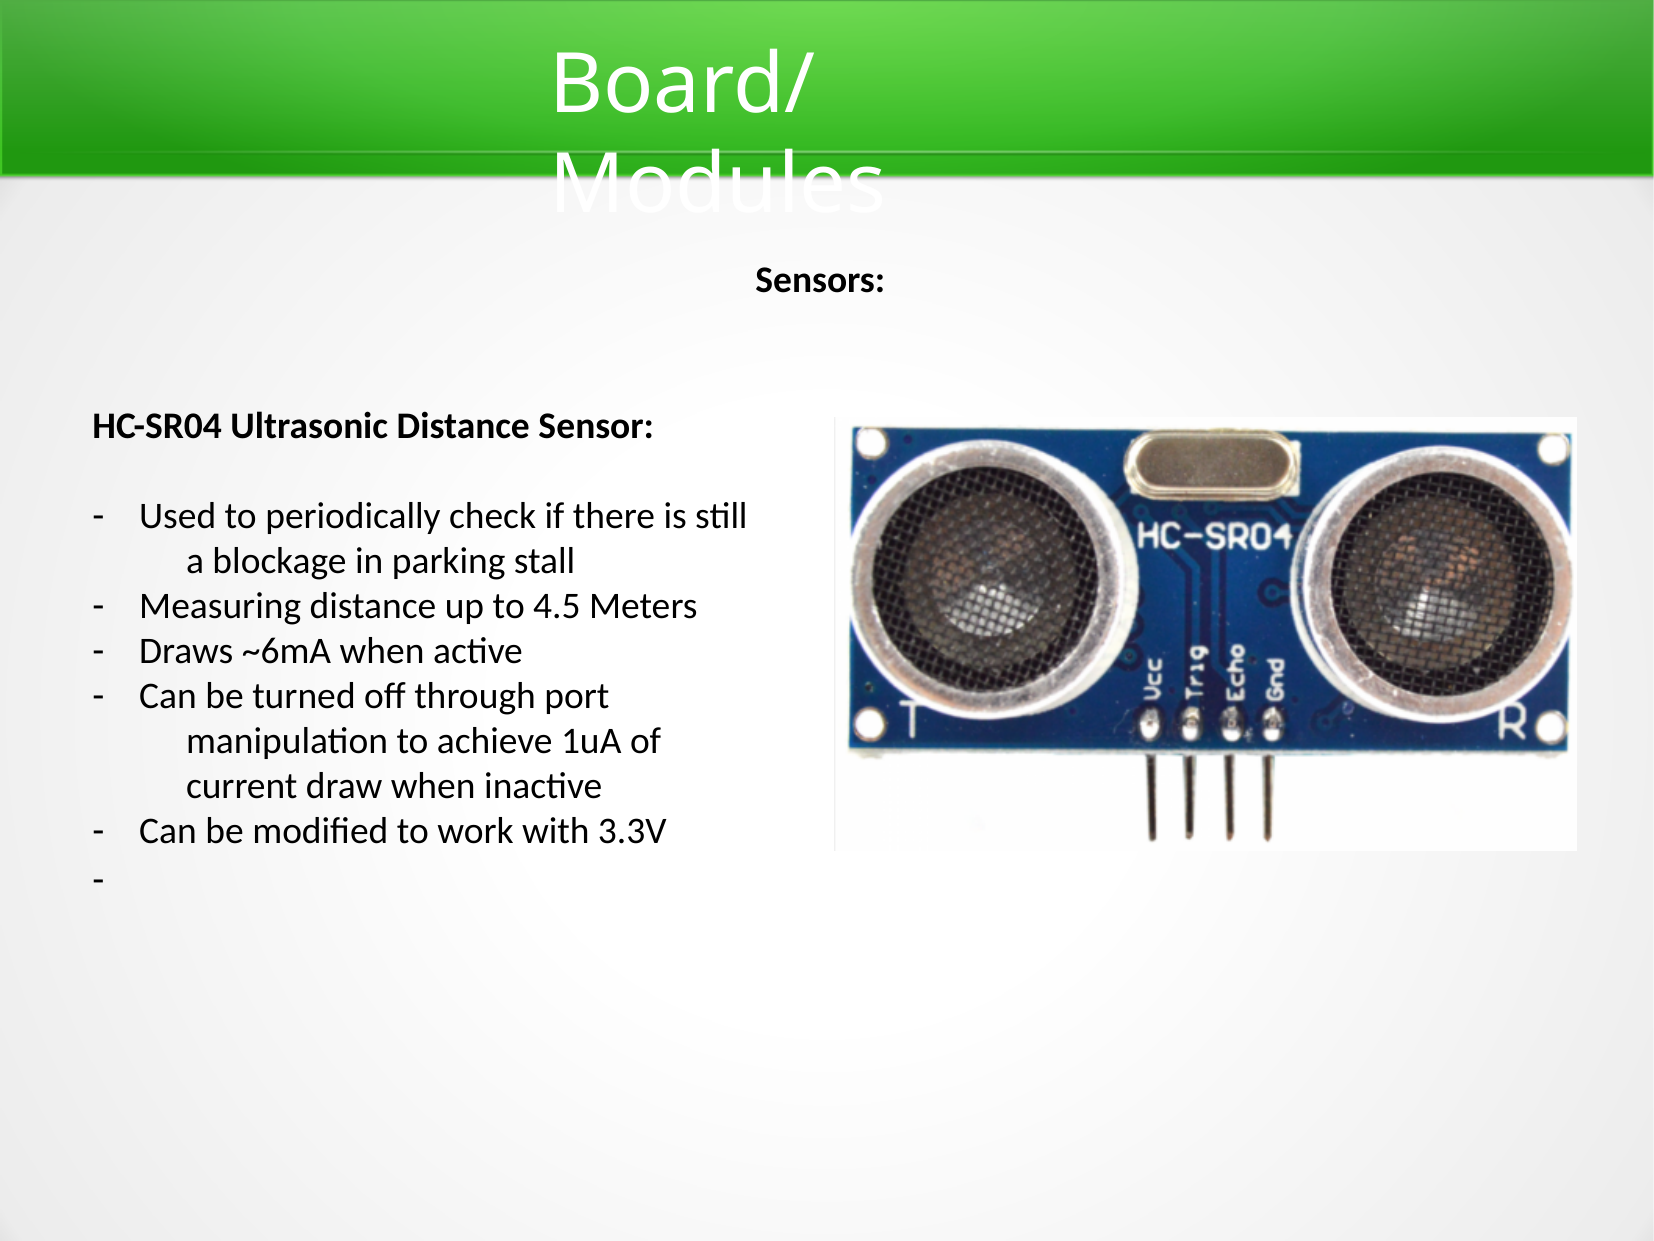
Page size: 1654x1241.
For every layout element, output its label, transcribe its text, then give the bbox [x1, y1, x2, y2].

text_box HC-SR04 Ultrasonic Distance Sensor: Used to periodically check if there is still a blockage in parking stall Measuring distance up to 4.5 Meters Draws ~6mA when active Can be turned off through port manipulation to achieve 1uA of current draw when inactive Can be modified to work with 3.3V [77, 393, 768, 909]
text_box Board/Modules [534, 21, 1119, 138]
picture [834, 417, 1577, 851]
text_box Sensors: [740, 247, 914, 308]
